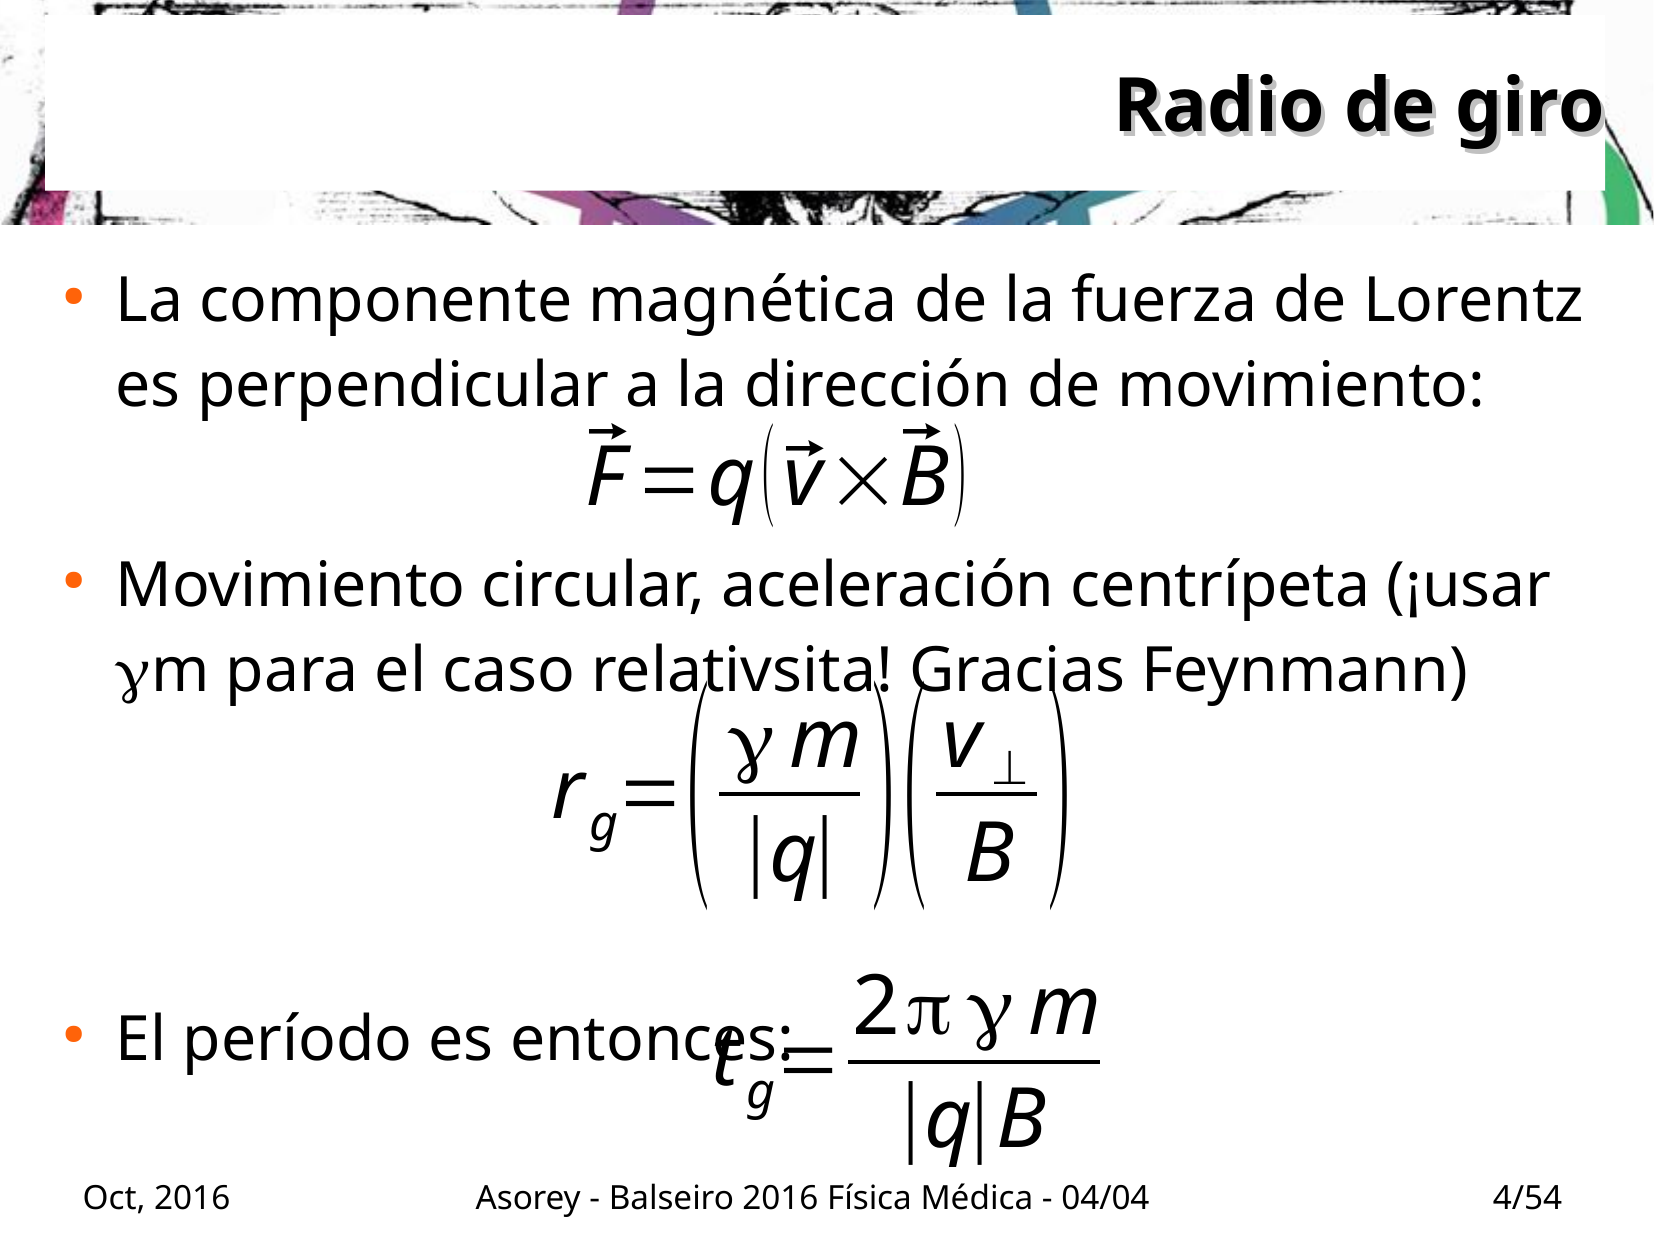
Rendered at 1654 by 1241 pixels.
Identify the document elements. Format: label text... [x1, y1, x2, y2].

chart [703, 953, 1111, 1171]
picture [0, 0, 1654, 225]
title Radio de giro [45, 15, 1606, 191]
chart [577, 420, 976, 533]
list La componente magnética de la fuerza de Lorentz es perpendicular a la dirección de movimiento: Movimiento circular, aceleración centrípeta (¡usar gm para el caso relativsita! Gracias Feynmann) El período es entonces: [45, 255, 1606, 1156]
chart [542, 675, 1081, 914]
